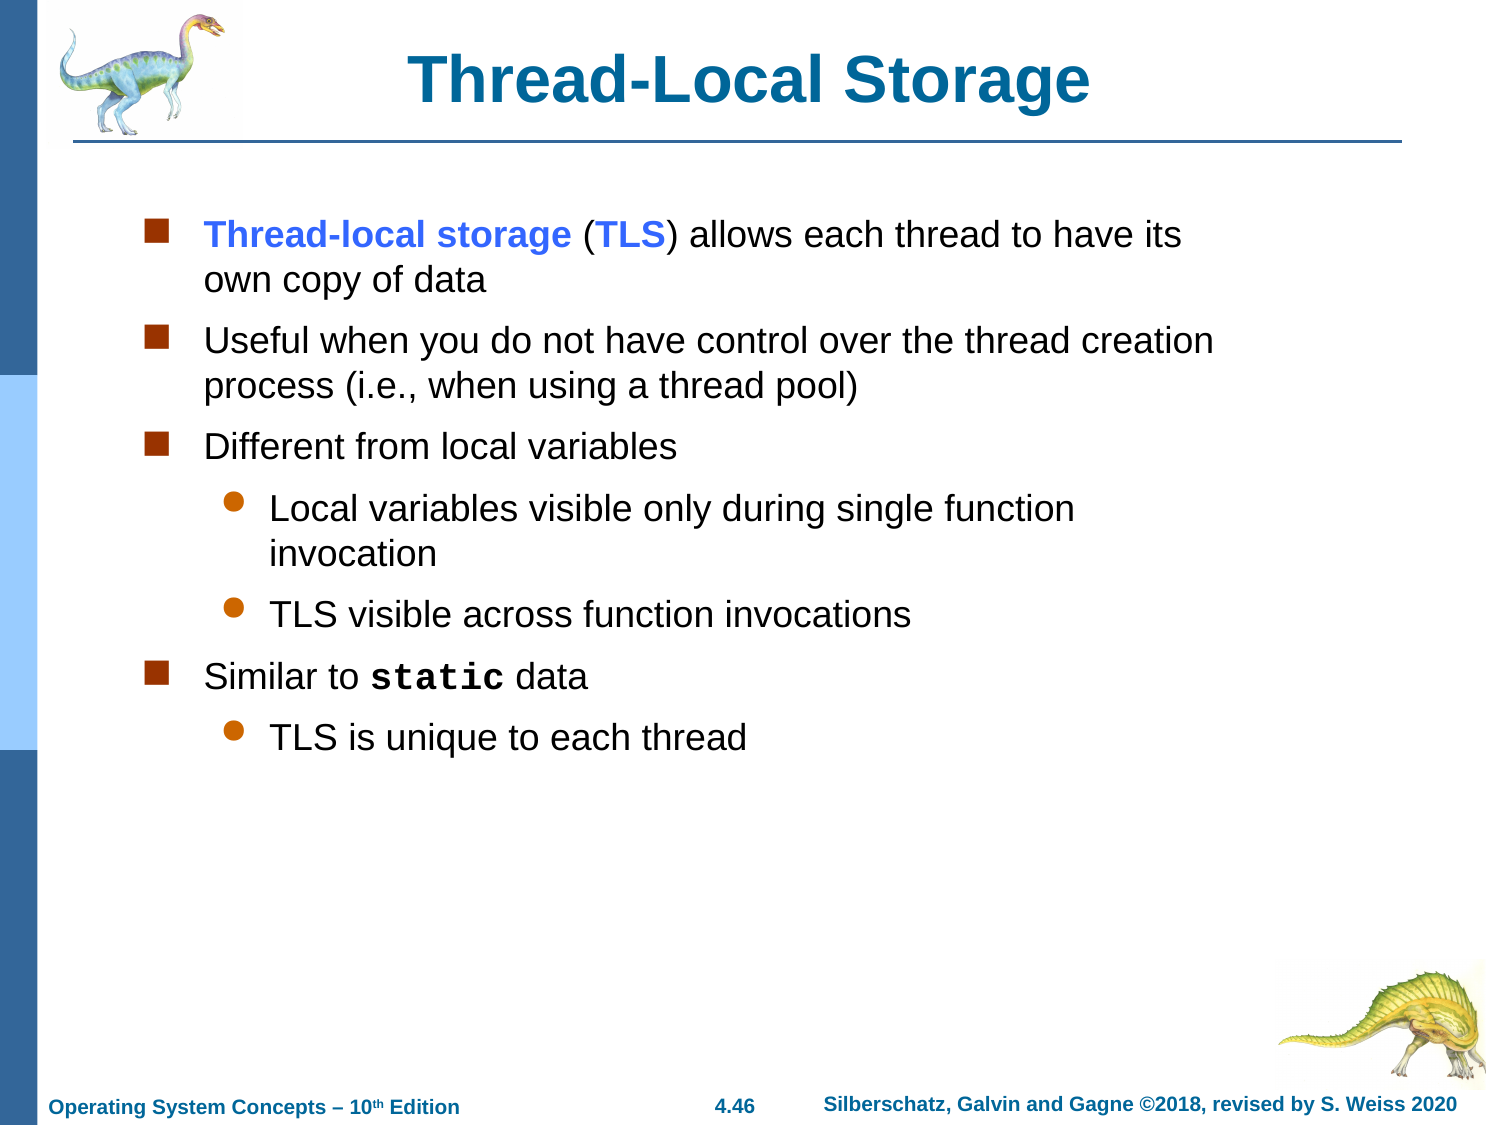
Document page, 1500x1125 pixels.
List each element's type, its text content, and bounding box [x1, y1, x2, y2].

picture [1140, 1096, 1148, 1101]
list Thread-local storage (TLS) allows each thread to have its own copy of data Useful when you do not have control over the thread creation process (i.e., when using a thread pool) Different from local variables Local variables visible only during single function invocation TLS visible across function invocations Similar to static data TLS is unique to each thread [132, 202, 1269, 937]
picture [46, 0, 243, 149]
picture [1275, 959, 1486, 1090]
title Thread-Local Storage [75, 28, 1426, 124]
